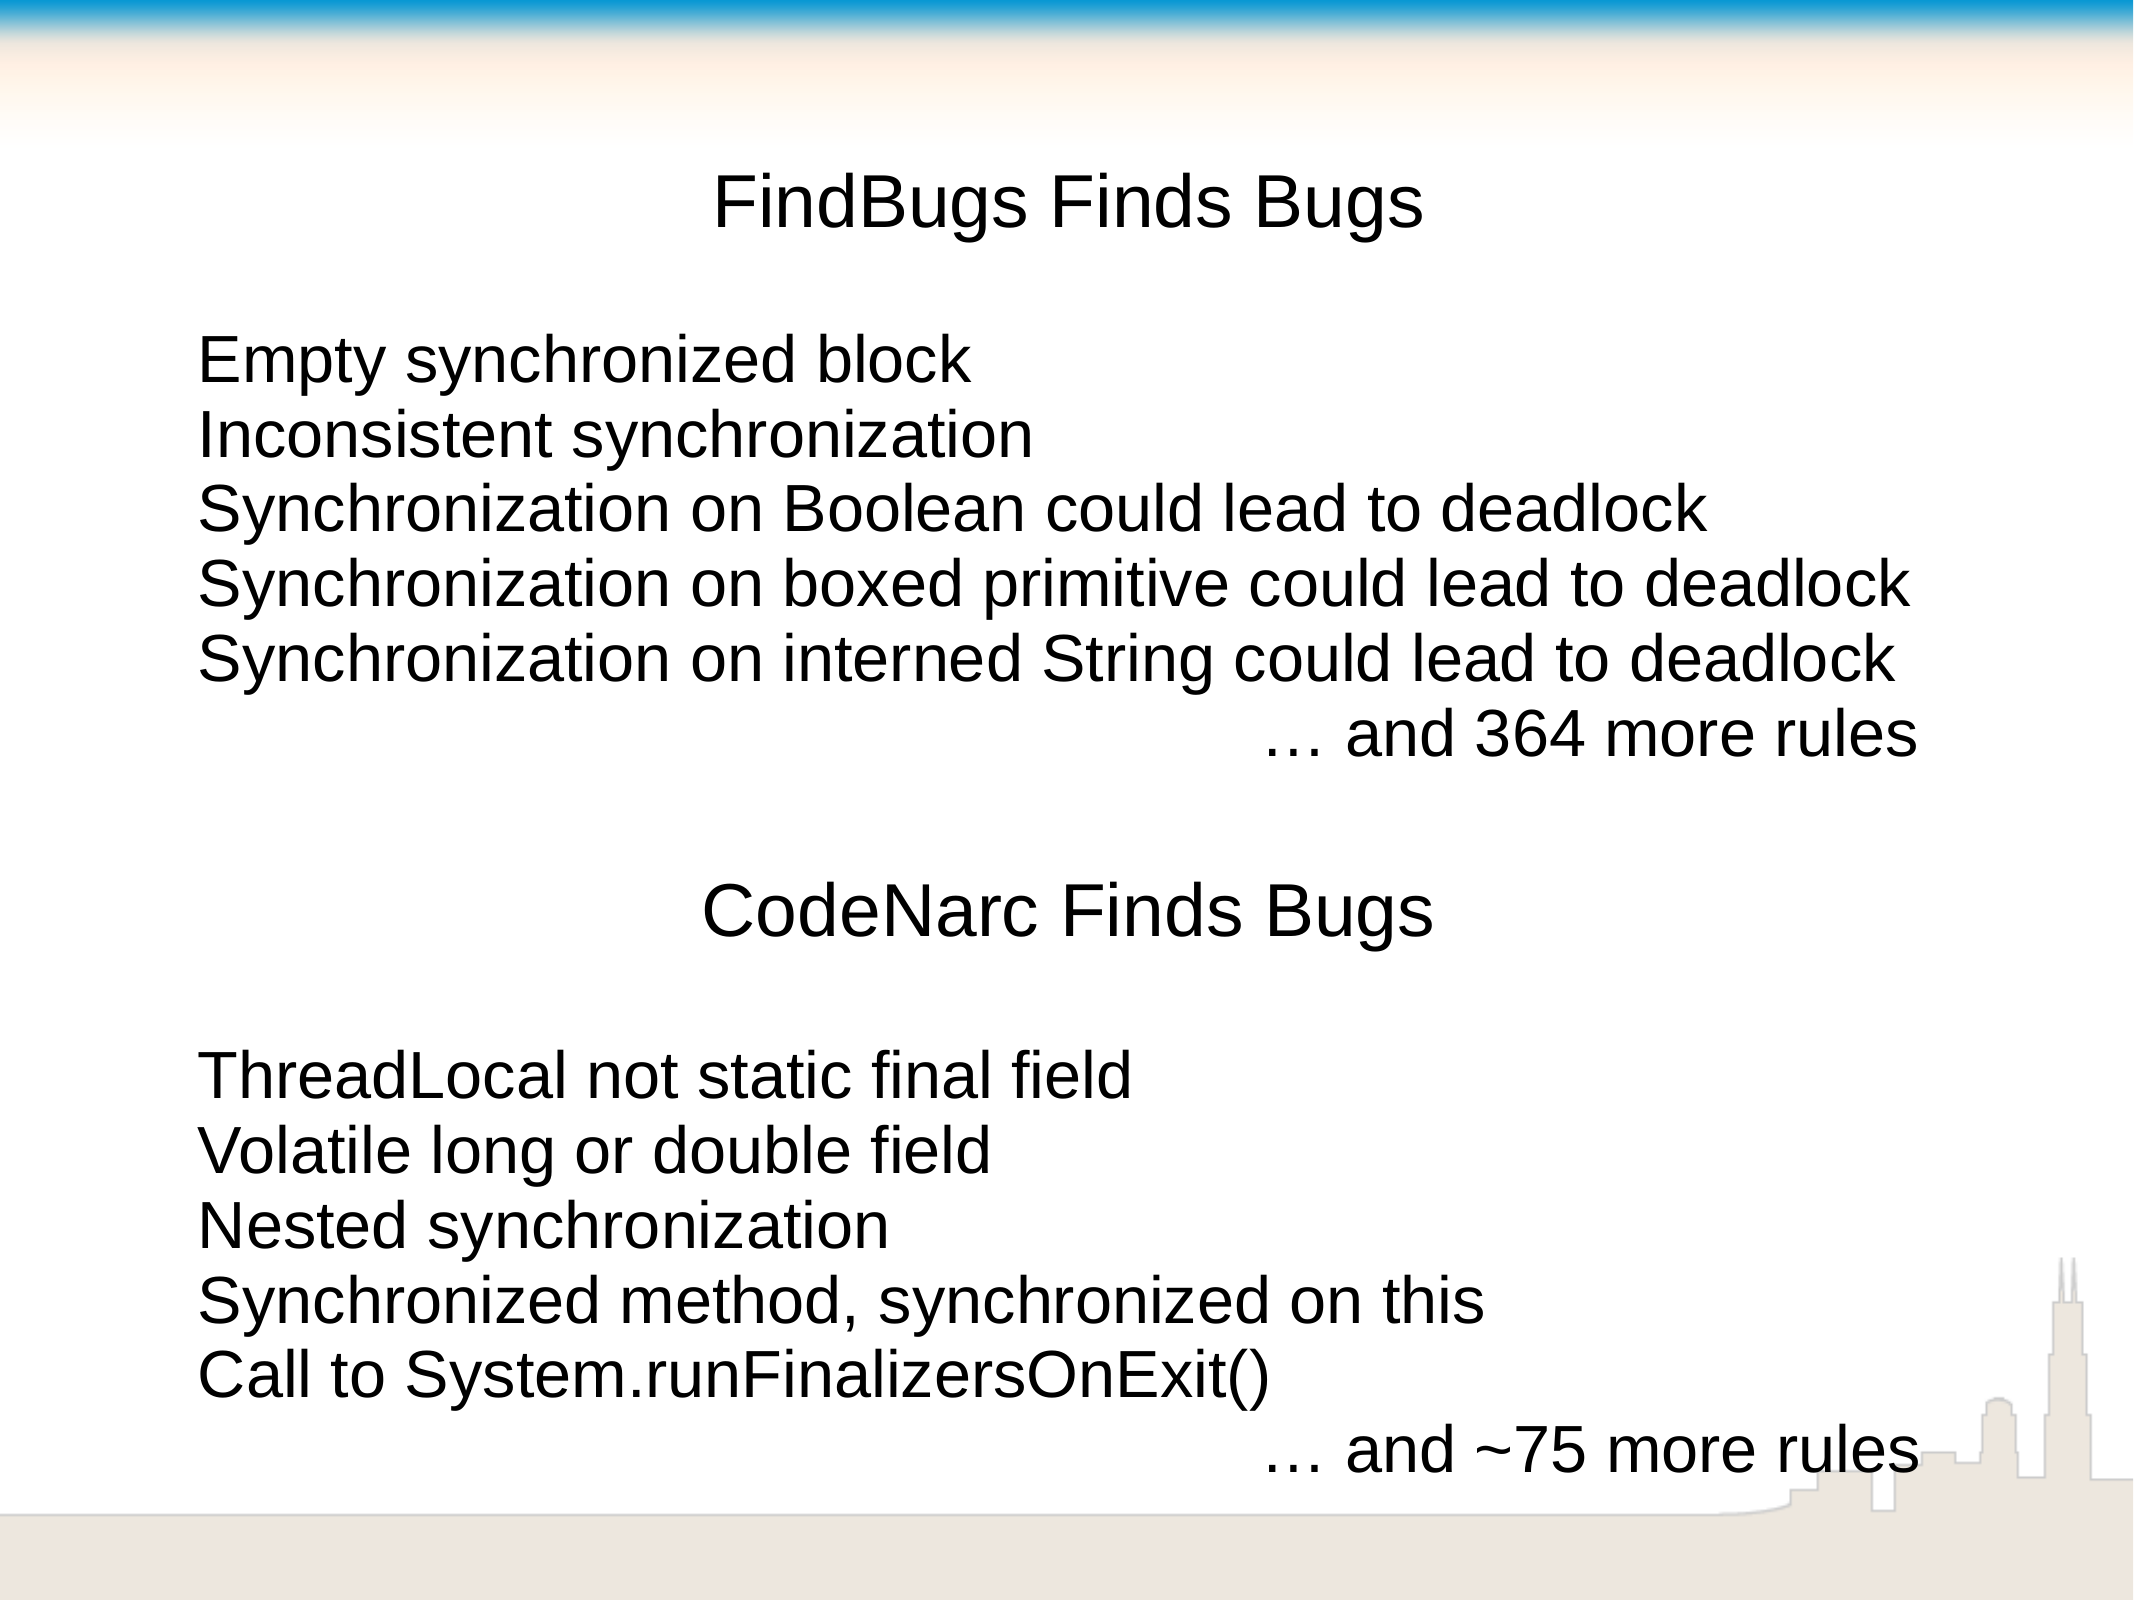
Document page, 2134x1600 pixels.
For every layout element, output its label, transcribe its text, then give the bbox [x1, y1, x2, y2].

subtitle Empty synchronized block Inconsistent synchronization Synchronization on Boolean could lead to deadlock Synchronization on boxed primitive could lead to deadlock Synchronization on interned String could lead to deadlock … and 364 more rules [197, 321, 1936, 827]
title FindBugs Finds Bugs [62, 155, 2075, 248]
title CodeNarc Finds Bugs [62, 864, 2076, 957]
picture [0, 4, 2134, 1600]
text_box ThreadLocal not static final field Volatile long or double field Nested synchronization Synchronized method, synchronized on this Call to System.runFinalizersOnExit() … and ~75 more rules [197, 1016, 1936, 1565]
